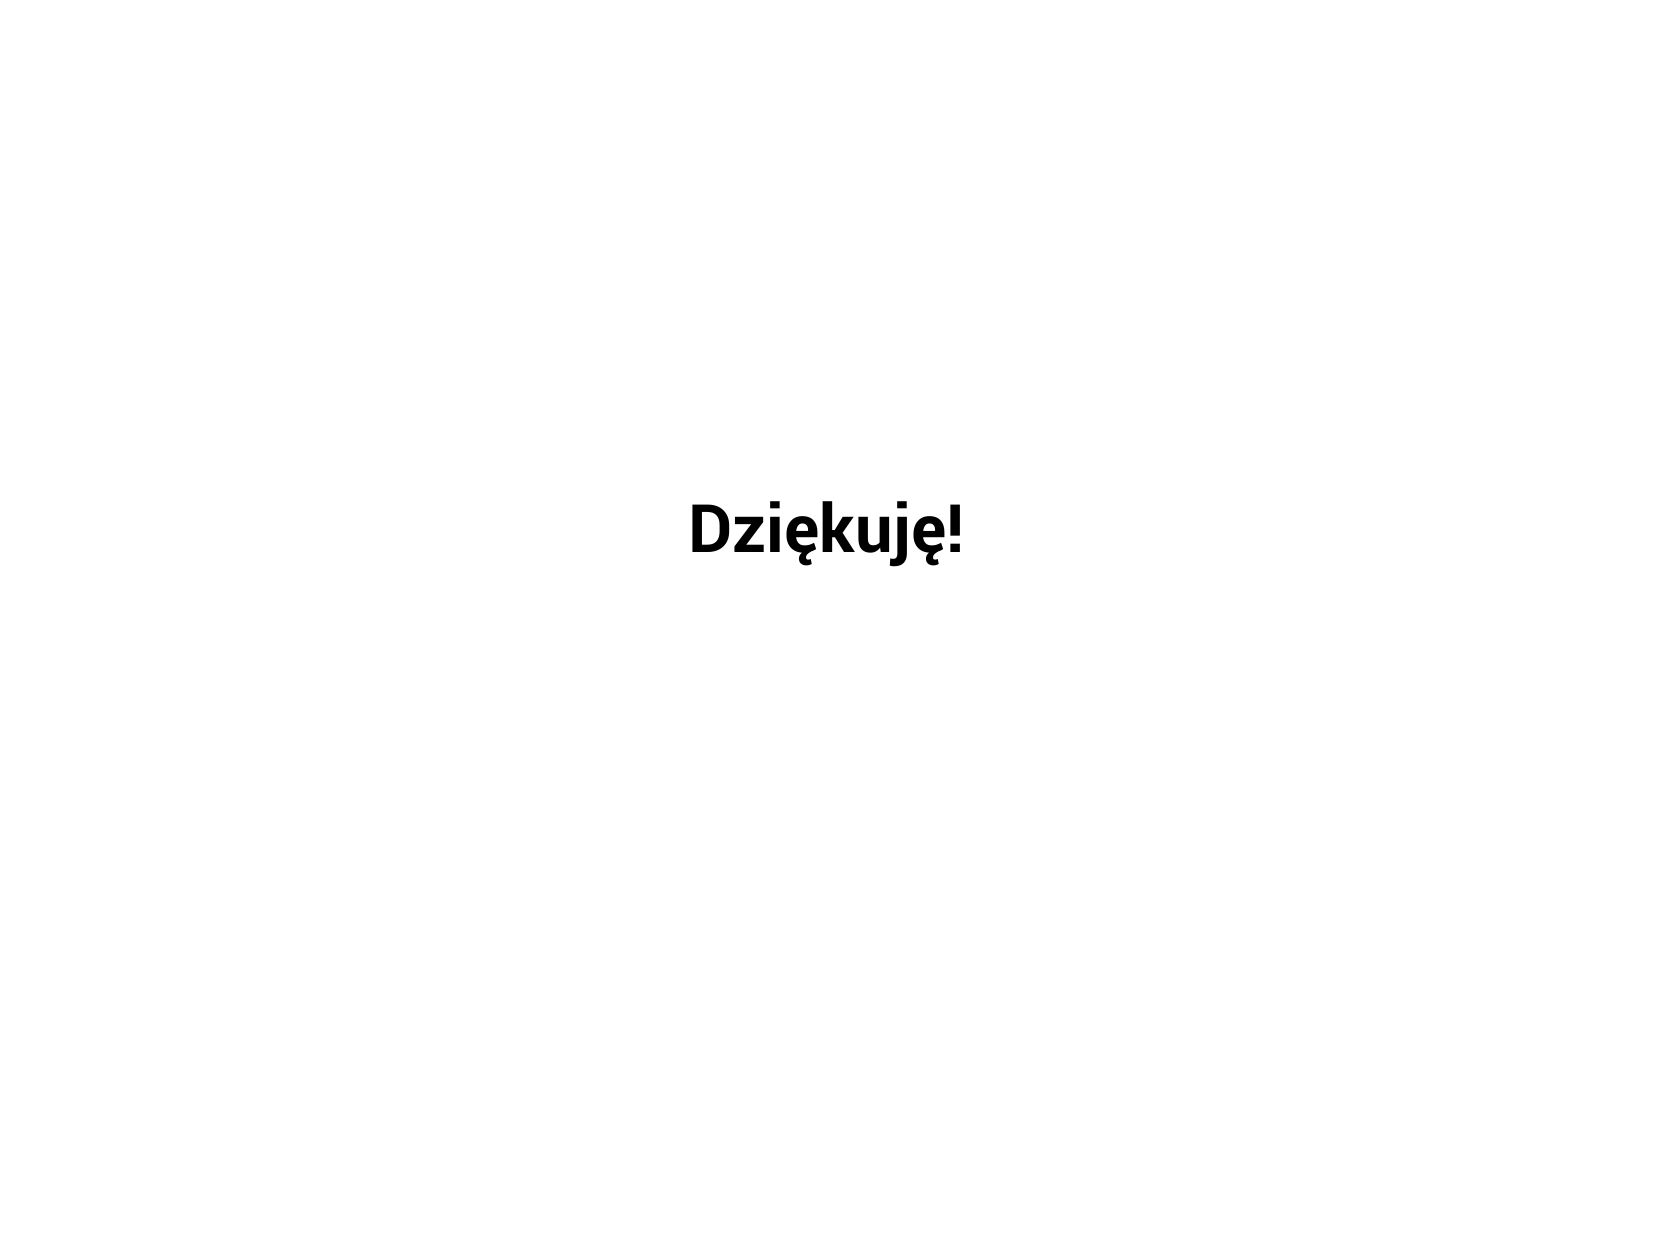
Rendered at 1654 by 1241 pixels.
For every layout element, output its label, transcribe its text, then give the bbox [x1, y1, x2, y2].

subtitle Dziękuję! [82, 49, 1571, 1010]
